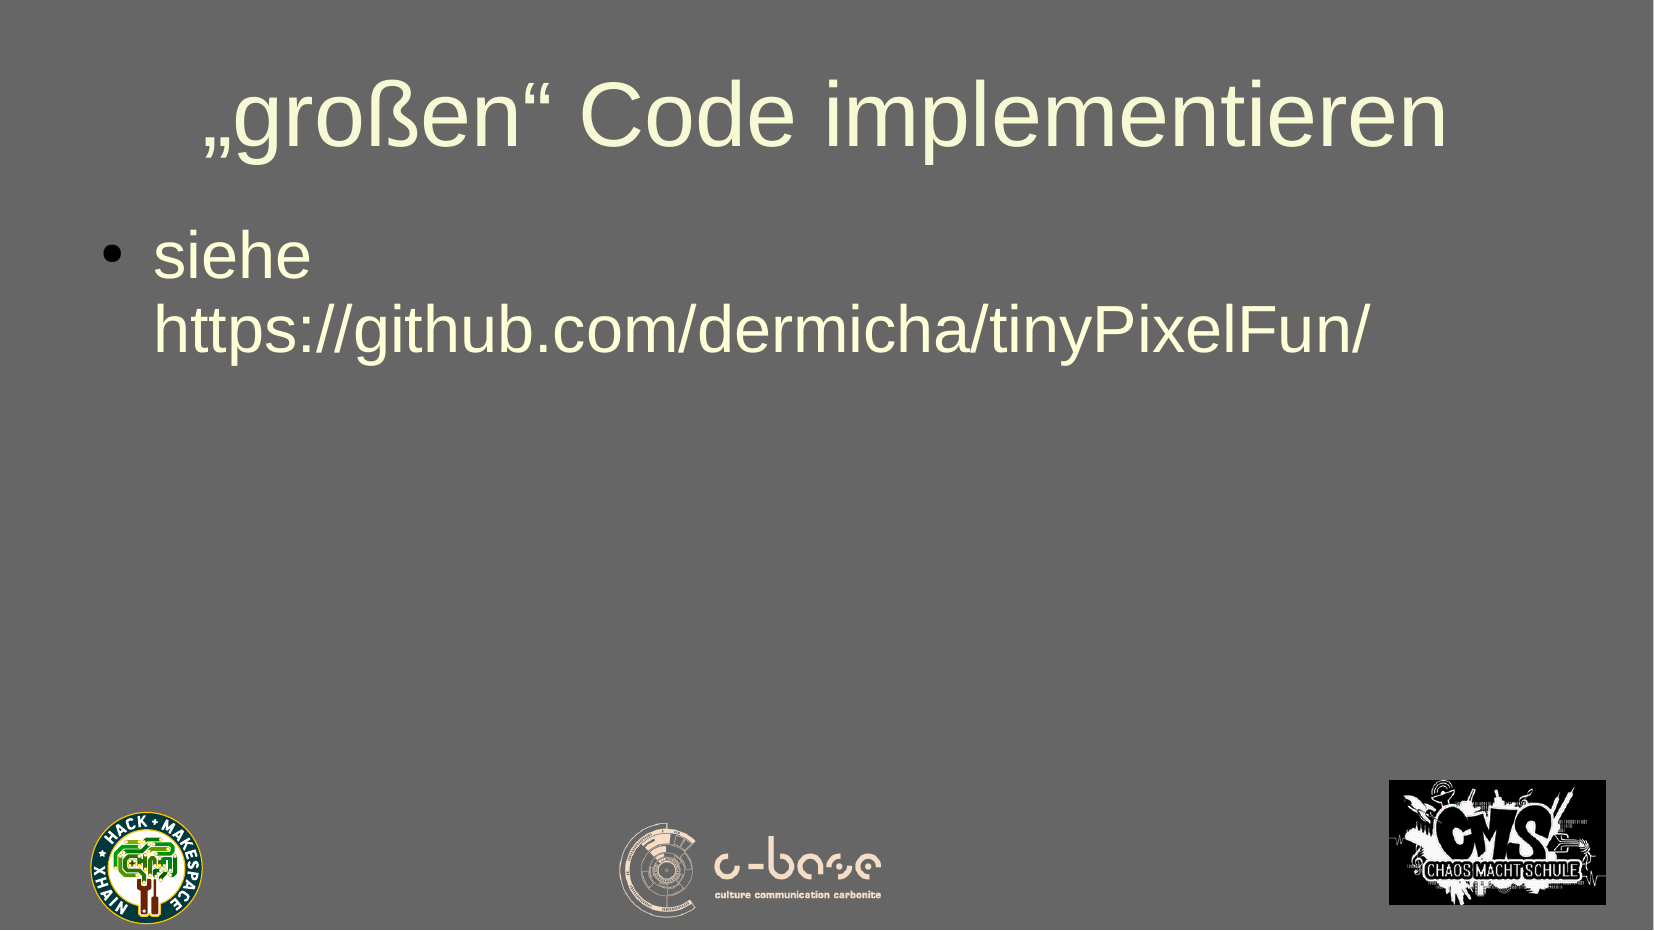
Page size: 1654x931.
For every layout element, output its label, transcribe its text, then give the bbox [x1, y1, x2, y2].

picture [1389, 780, 1606, 905]
list siehe https://github.com/dermicha/tinyPixelFun/ [82, 217, 1571, 758]
title „großen“ Code implementieren [82, 37, 1571, 193]
picture [609, 809, 897, 931]
